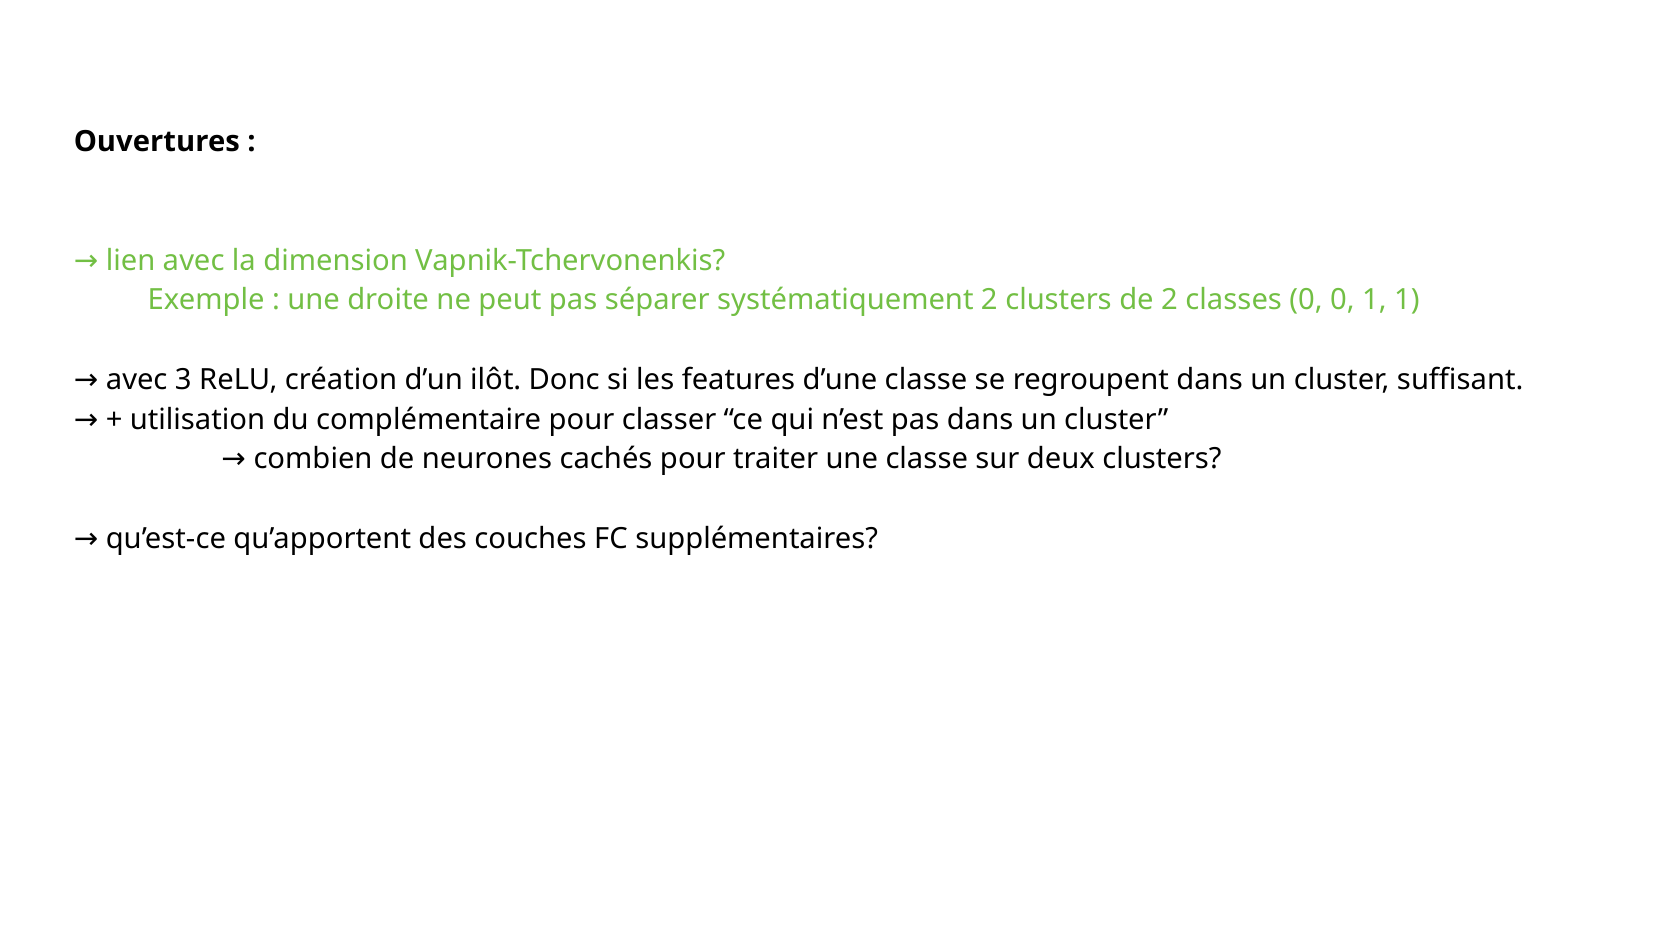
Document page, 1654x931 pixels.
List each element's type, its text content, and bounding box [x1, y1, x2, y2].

text_box Ouvertures : → lien avec la dimension Vapnik-Tchervonenkis? Exemple : une droite ne peut pas séparer systématiquement 2 clusters de 2 classes (0, 0, 1, 1) → avec 3 ReLU, création d’un ilôt. Donc si les features d’une classe se regroupent dans un cluster, suffisant. → + utilisation du complémentaire pour classer “ce qui n’est pas dans un cluster” → combien de neurones cachés pour traiter une classe sur deux clusters? → qu’est-ce qu’apportent des couches FC supplémentaires? [59, 112, 1595, 851]
